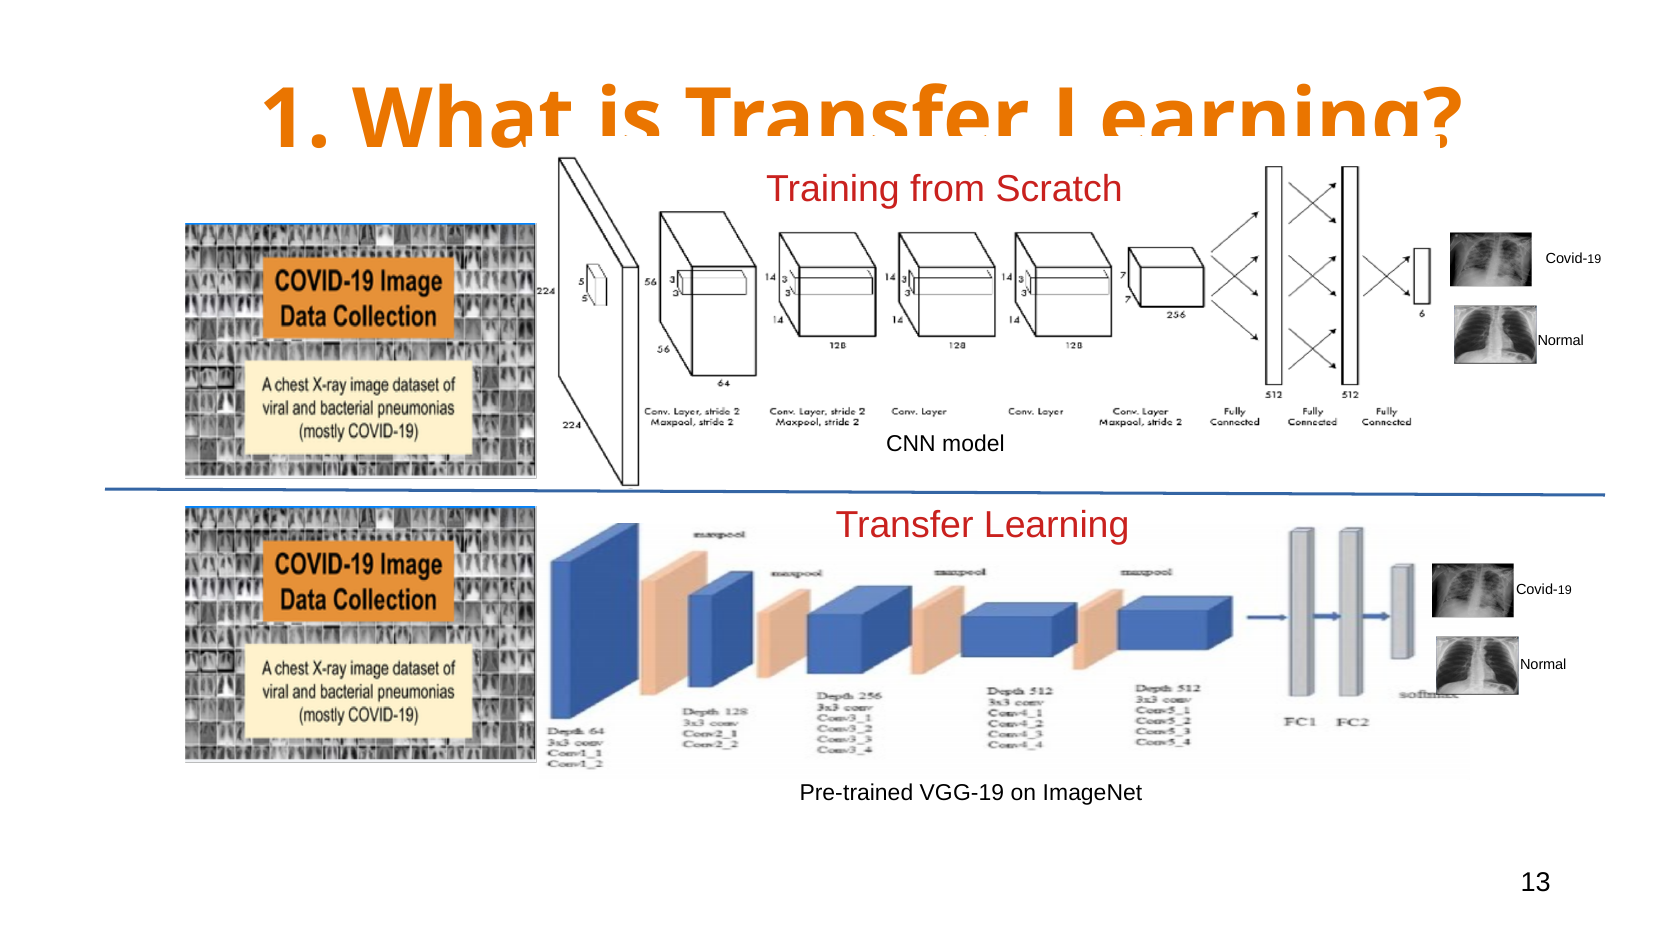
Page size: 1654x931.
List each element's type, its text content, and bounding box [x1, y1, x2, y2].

text_box Pre-trained VGG-19 on ImageNet [783, 770, 1201, 831]
text_box Transfer Learning [819, 494, 1197, 561]
text_box Normal [1521, 323, 1631, 374]
picture [178, 136, 1552, 490]
text_box Covid-19 [1499, 572, 1598, 621]
title 1. What is Transfer Learning? [82, 37, 1571, 193]
text_box CNN model [870, 421, 1035, 466]
text_box Training from Scratch [750, 158, 1197, 261]
picture [539, 523, 1534, 780]
picture [178, 494, 538, 773]
text_box Covid-19 [1529, 241, 1628, 290]
text_box Normal [1503, 648, 1613, 699]
